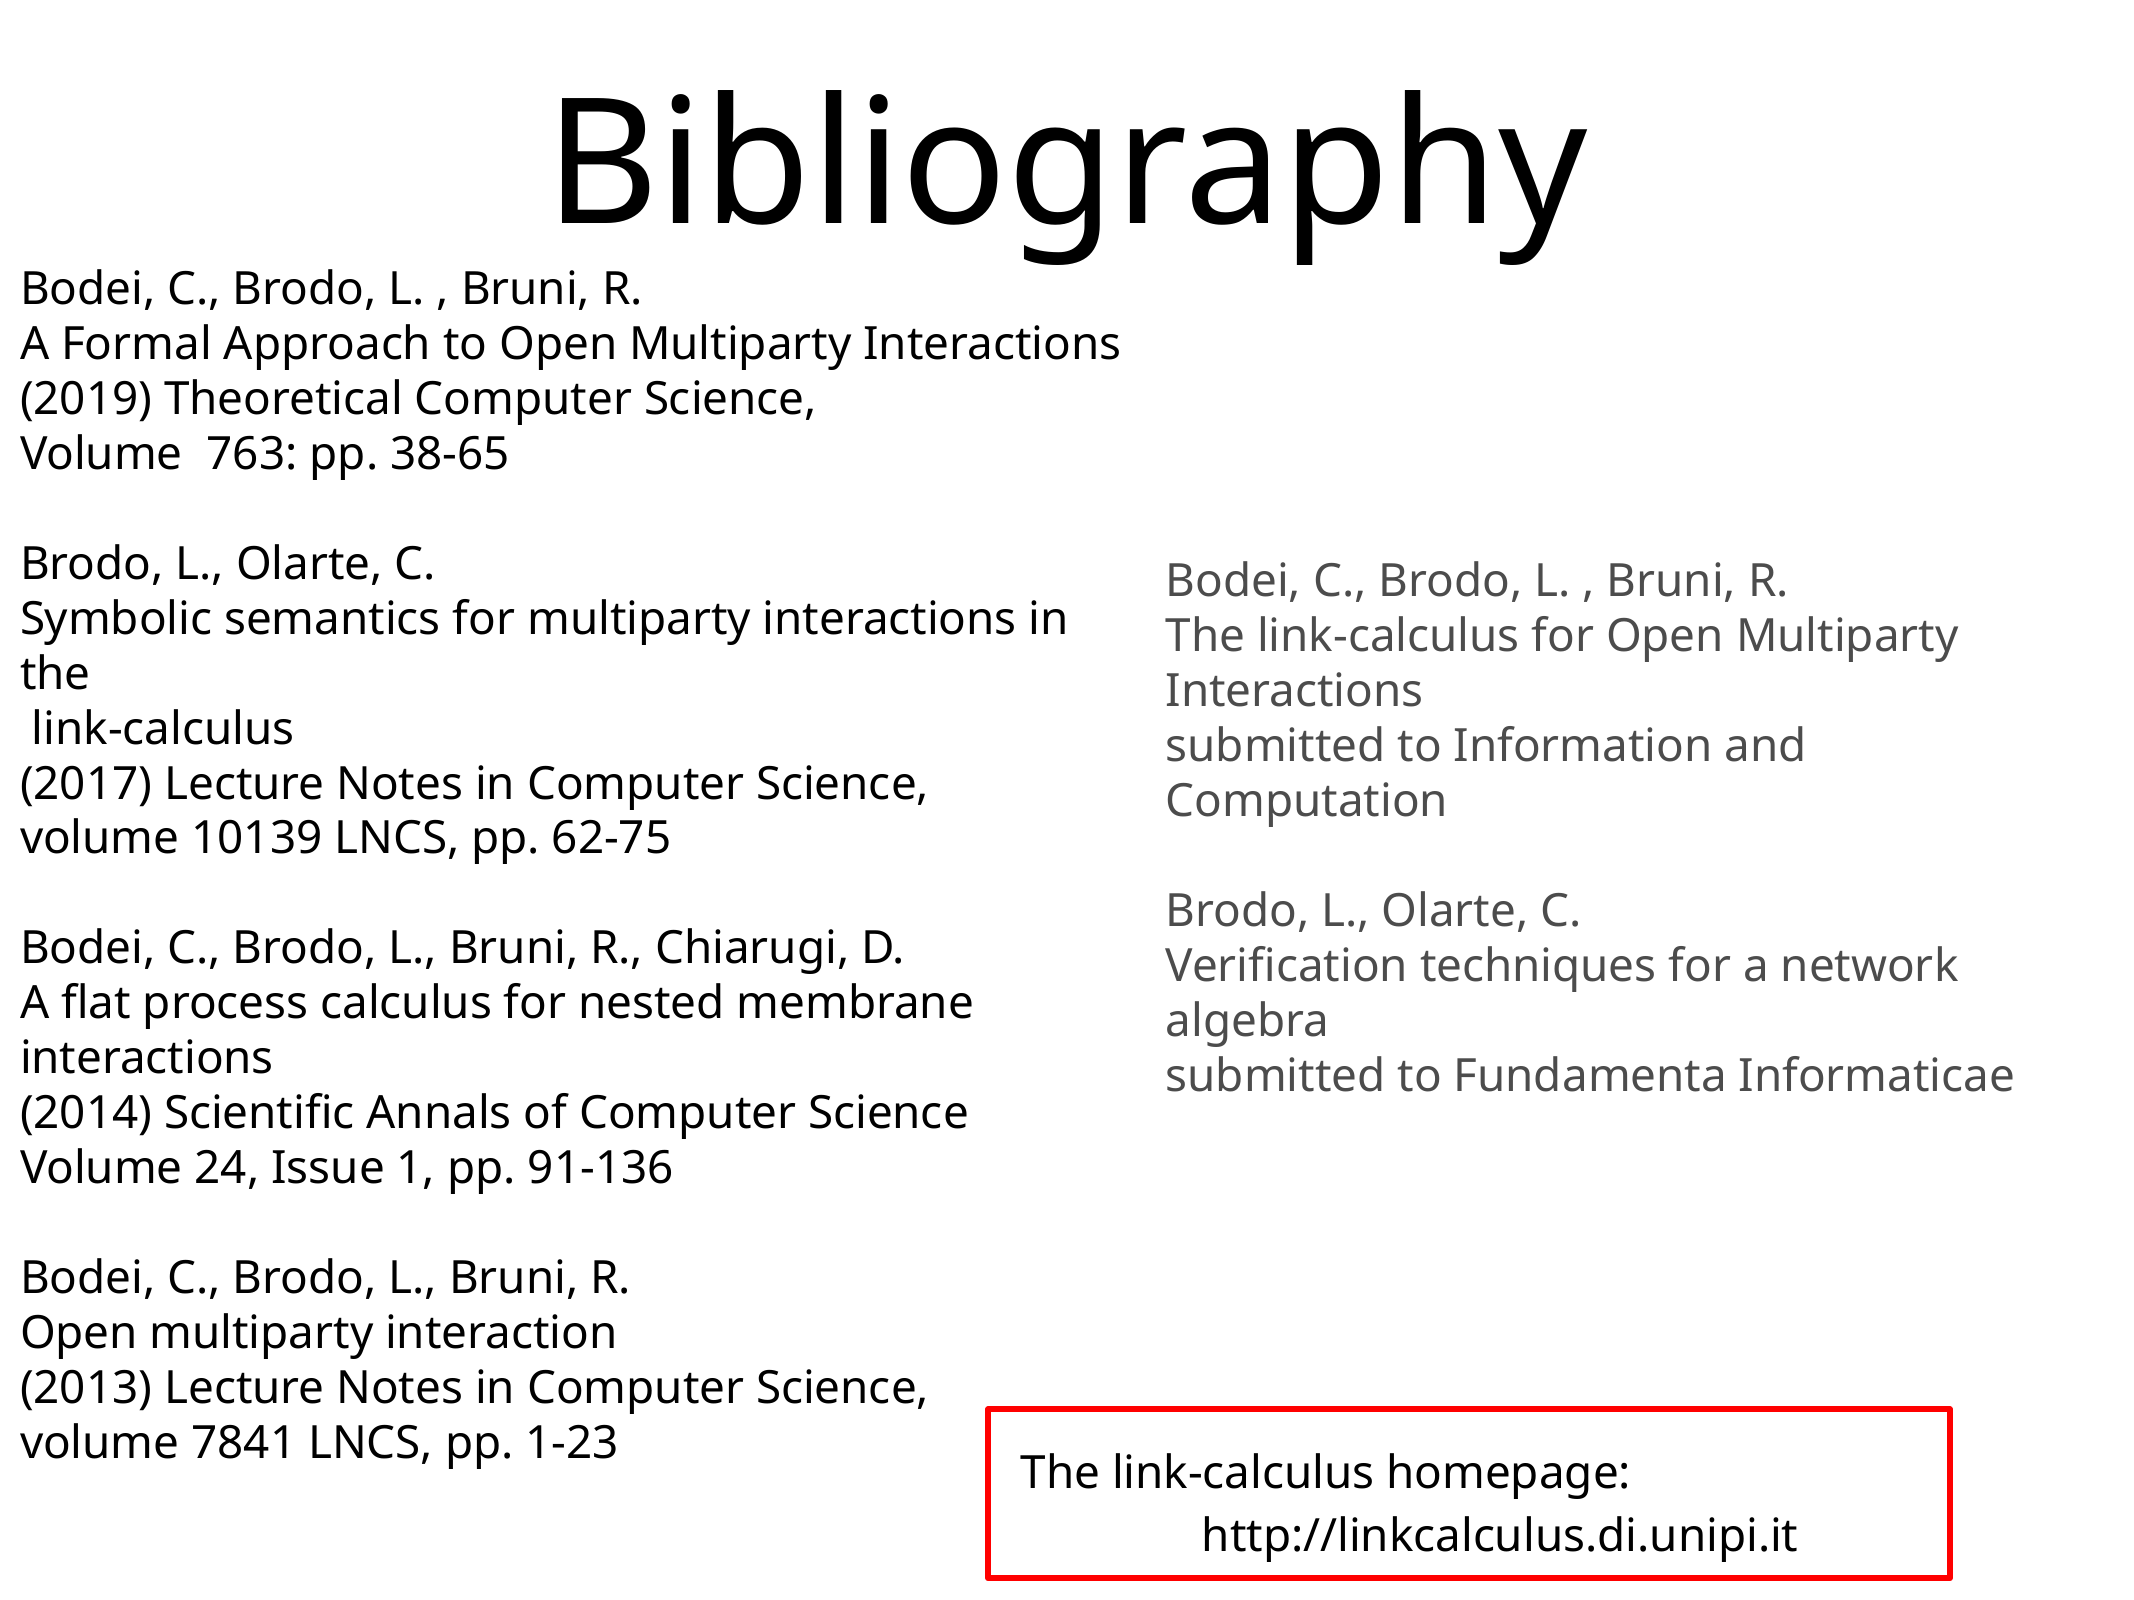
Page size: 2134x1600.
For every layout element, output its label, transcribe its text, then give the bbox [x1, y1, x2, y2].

text_box Bodei, C., Brodo, L. , Bruni, R. A Formal Approach to Open Multiparty Interactions (2019) Theoretical Computer Science, Volume 763: pp. 38-65 Brodo, L., Olarte, C. Symbolic semantics for multiparty interactions in the link-calculus (2017) Lecture Notes in Computer Science, volume 10139 LNCS, pp. 62-75 Bodei, C., Brodo, L., Bruni, R., Chiarugi, D. A flat process calculus for nested membrane interactions (2014) Scientific Annals of Computer Science Volume 24, Issue 1, pp. 91-136 Bodei, C., Brodo, L., Bruni, R. Open multiparty interaction (2013) Lecture Notes in Computer Science, volume 7841 LNCS, pp. 1-23 [11, 249, 1146, 1477]
text_box Bodei, C., Brodo, L. , Bruni, R. The link-calculus for Open Multiparty Interactions submitted to Information and Computation Brodo, L., Olarte, C. Verification techniques for a network algebra submitted to Fundamenta Informaticae [1157, 486, 2103, 1164]
title Bibliography [208, 41, 1925, 442]
text_box The link-calculus homepage: http://linkcalculus.di.unipi.it [1005, 1432, 1996, 1600]
text_box The link-calculus homepage: http://linkcalculus.di.unipi.it [1005, 1432, 1947, 1575]
